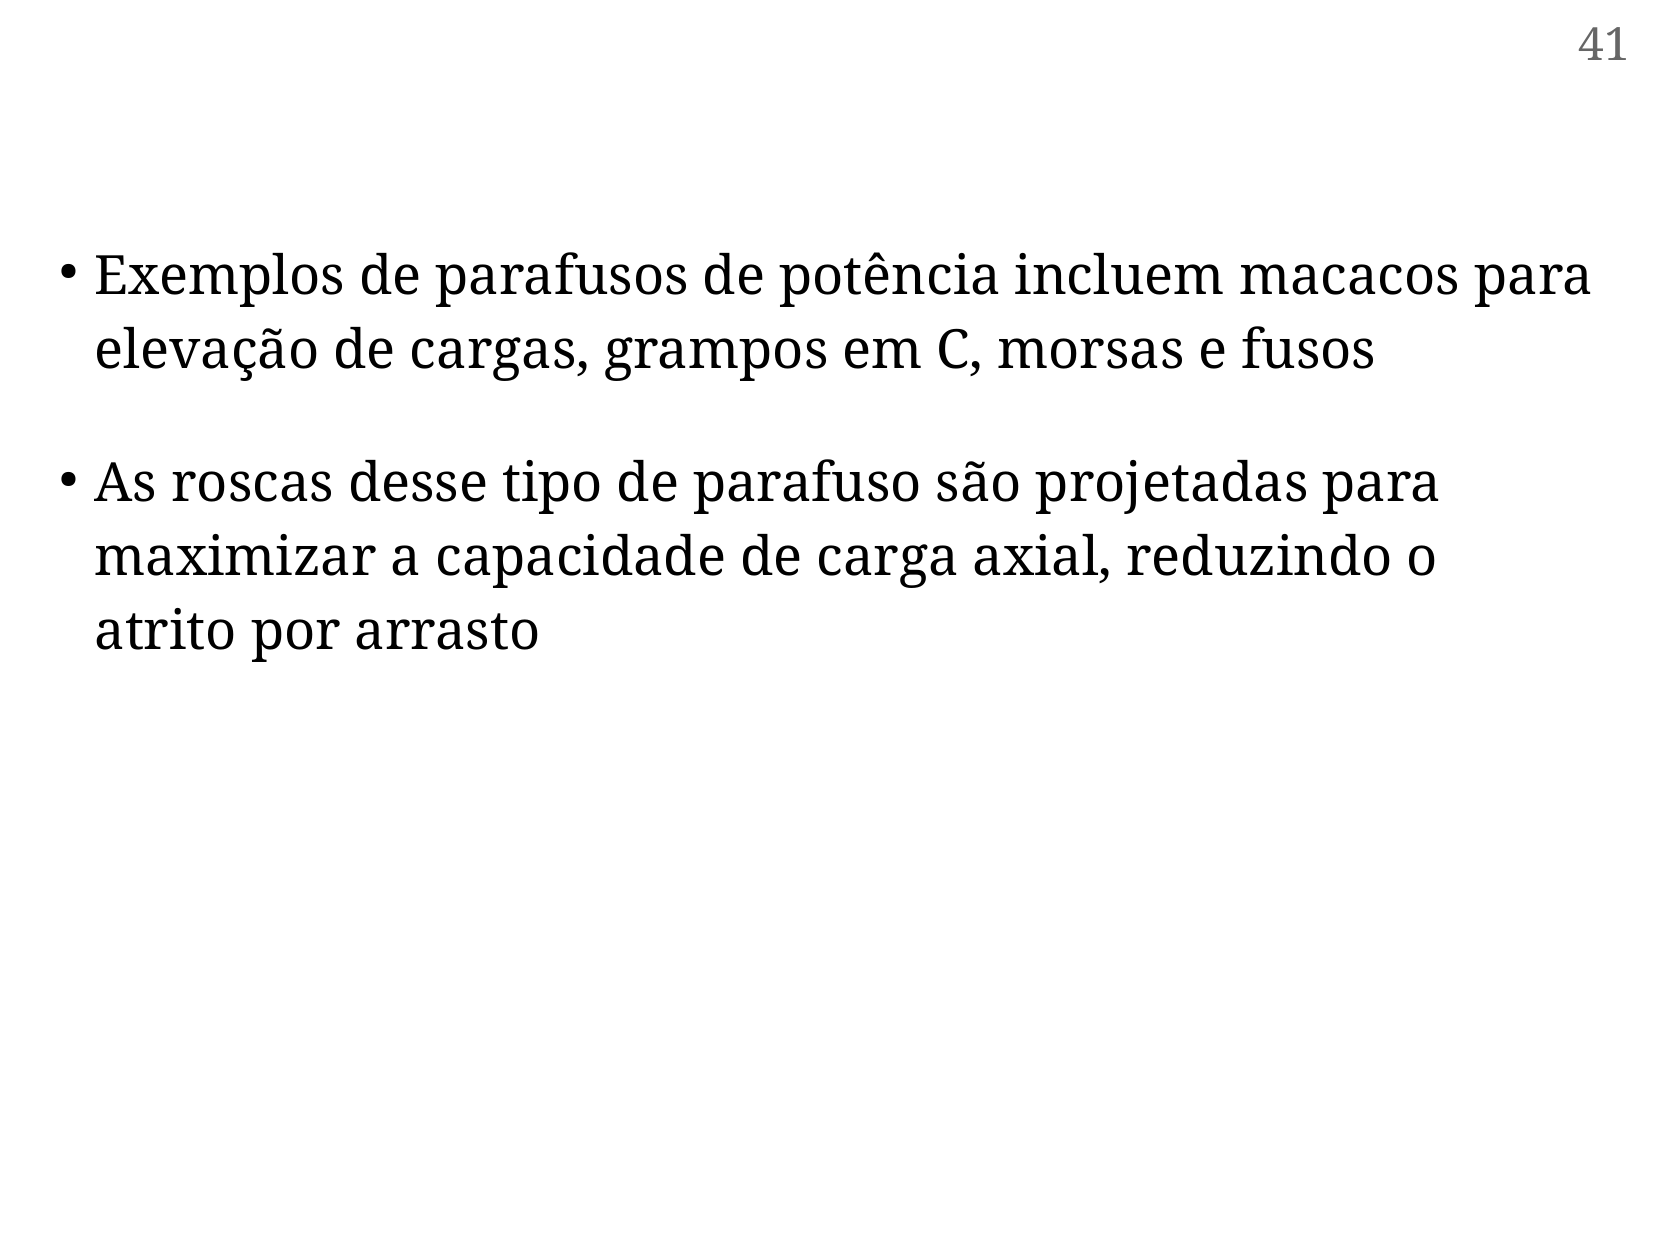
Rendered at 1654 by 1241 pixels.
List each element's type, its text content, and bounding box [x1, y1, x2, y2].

list Exemplos de parafusos de potência incluem macacos para elevação de cargas, grampos em C, morsas e fusos As roscas desse tipo de parafuso são projetadas para maximizar a capacidade de carga axial, reduzindo o atrito por arrasto [59, 236, 1595, 1211]
